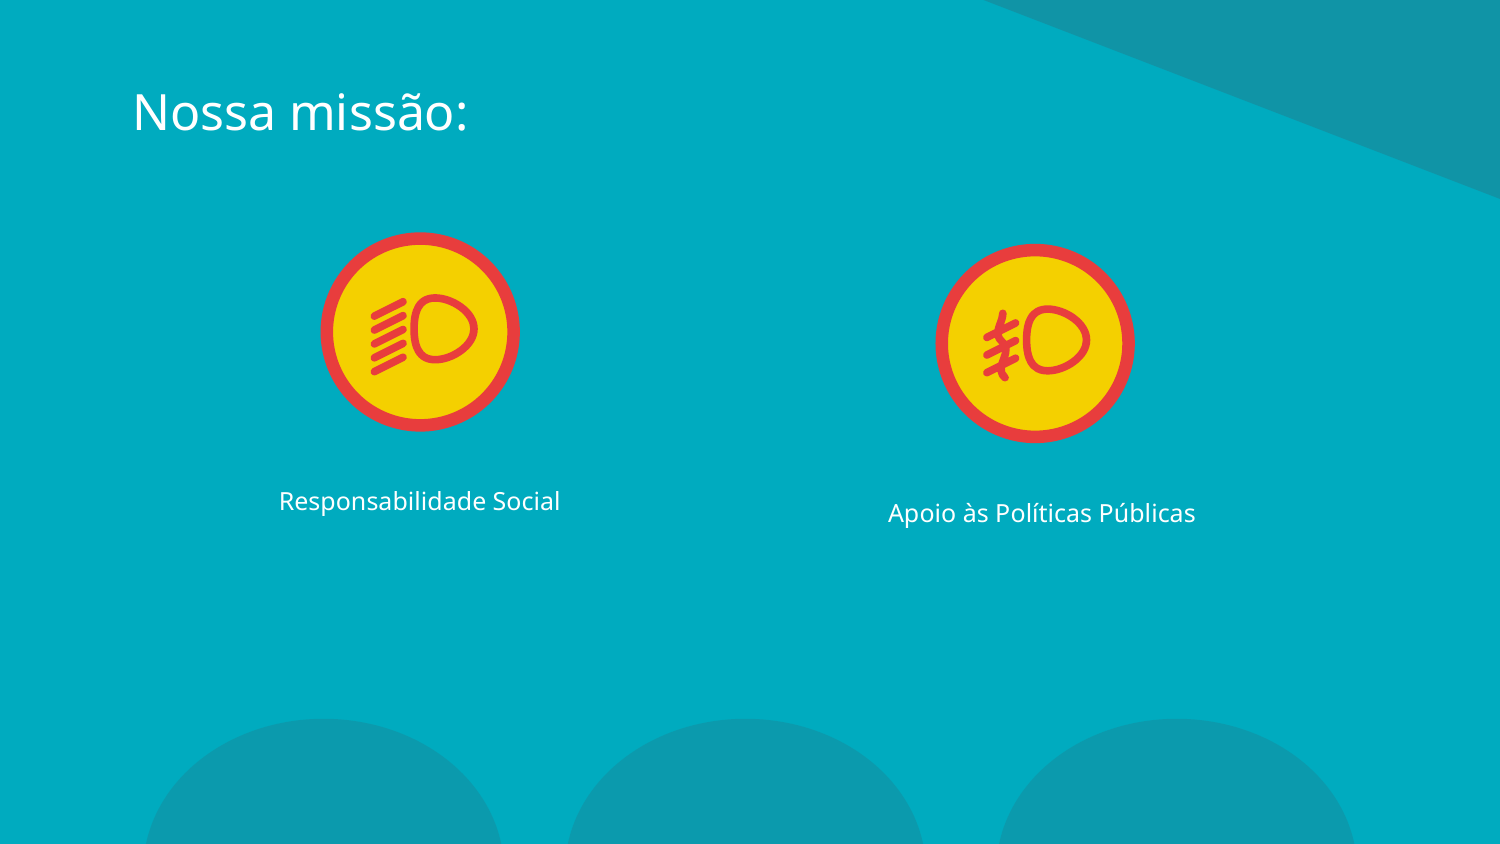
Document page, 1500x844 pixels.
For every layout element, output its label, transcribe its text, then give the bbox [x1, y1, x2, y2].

subtitle Responsabilidade Social [192, 466, 648, 536]
text_box [326, 238, 514, 426]
title Nossa missão: [116, 63, 1383, 158]
text_box [941, 250, 1129, 437]
text_box Apoio às Políticas Públicas [814, 477, 1271, 548]
